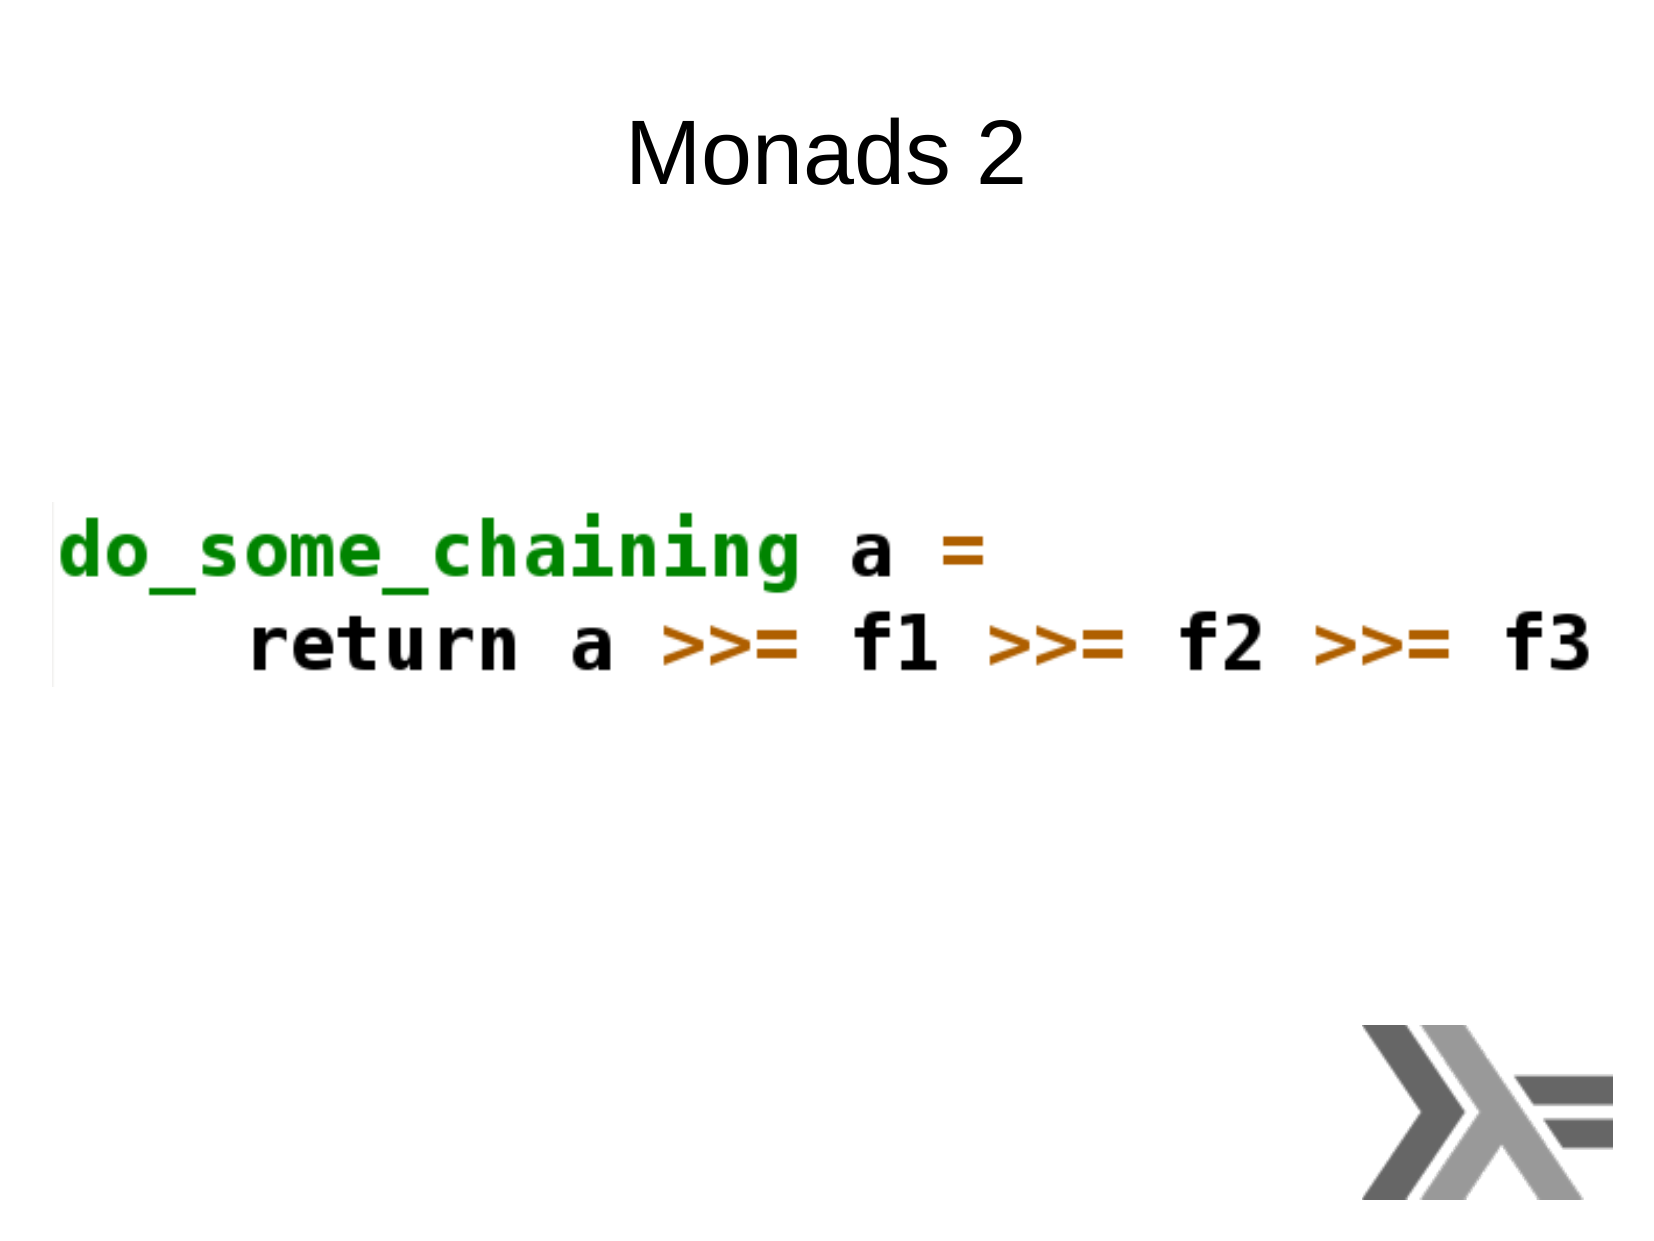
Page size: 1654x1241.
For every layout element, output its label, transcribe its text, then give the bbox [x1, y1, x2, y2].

picture [52, 502, 1603, 687]
title Monads 2 [82, 56, 1571, 250]
picture [1362, 1025, 1613, 1201]
